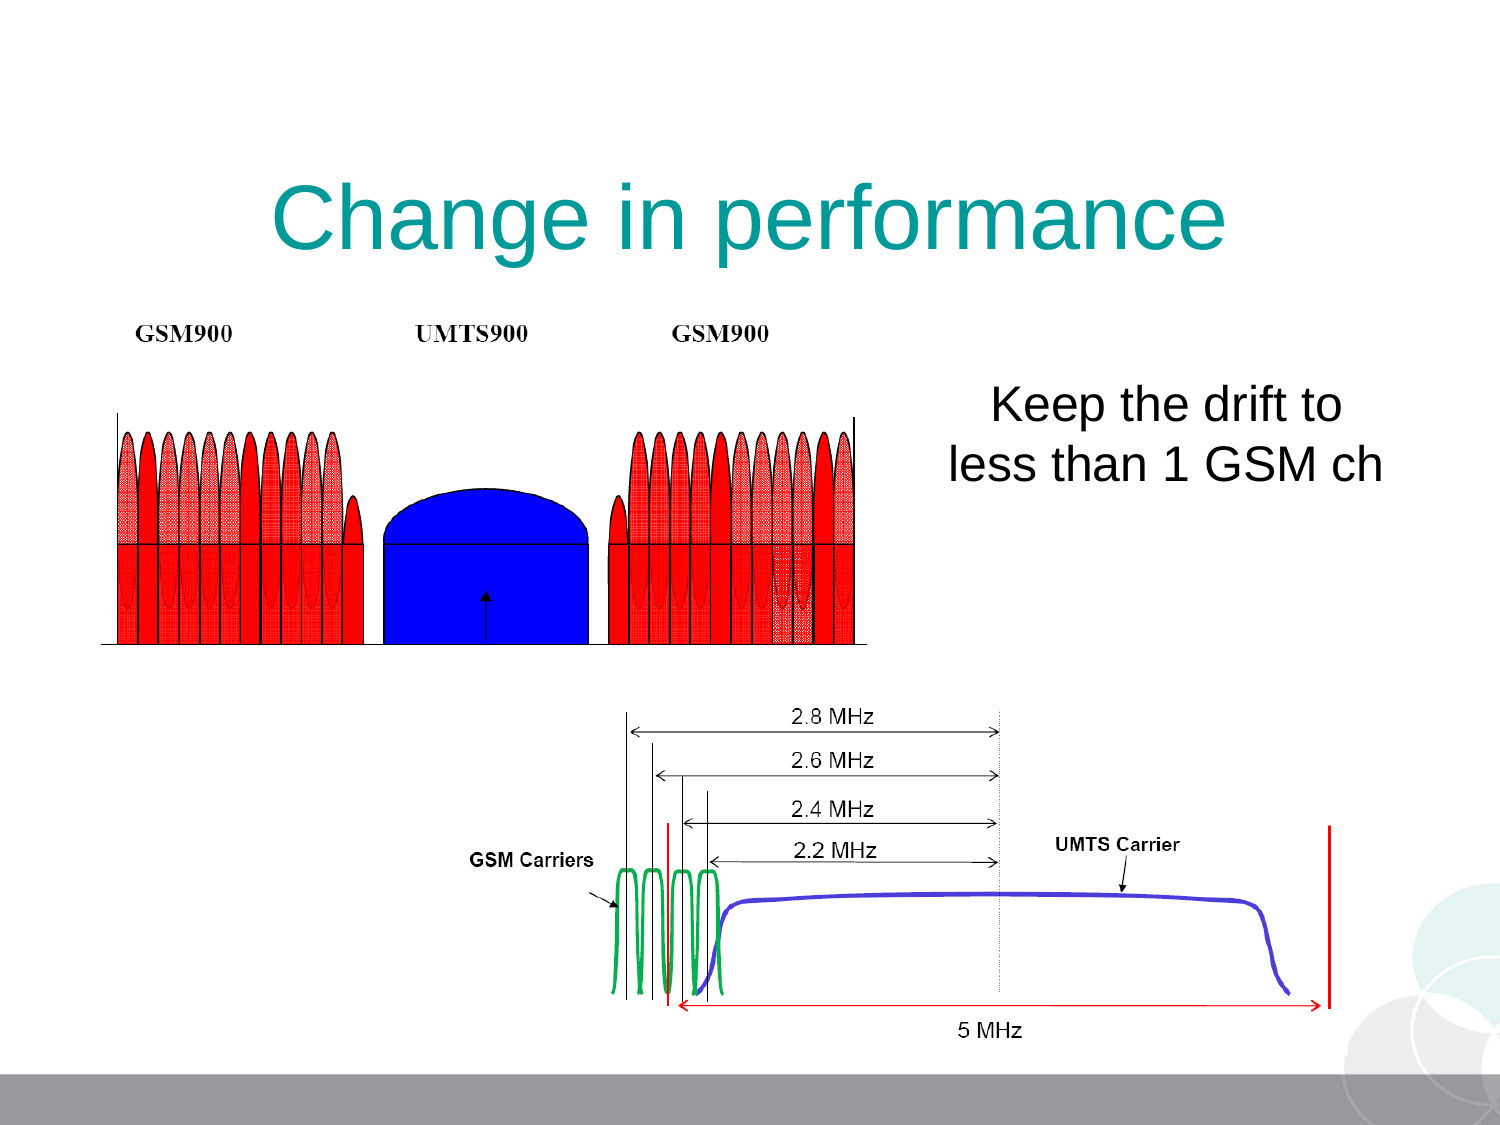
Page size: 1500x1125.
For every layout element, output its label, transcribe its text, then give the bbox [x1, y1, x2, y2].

picture [100, 304, 868, 658]
picture [0, 691, 1500, 1125]
text_box Keep the drift to less than 1 GSM ch [933, 363, 1400, 499]
title Change in performance [62, 137, 1438, 288]
